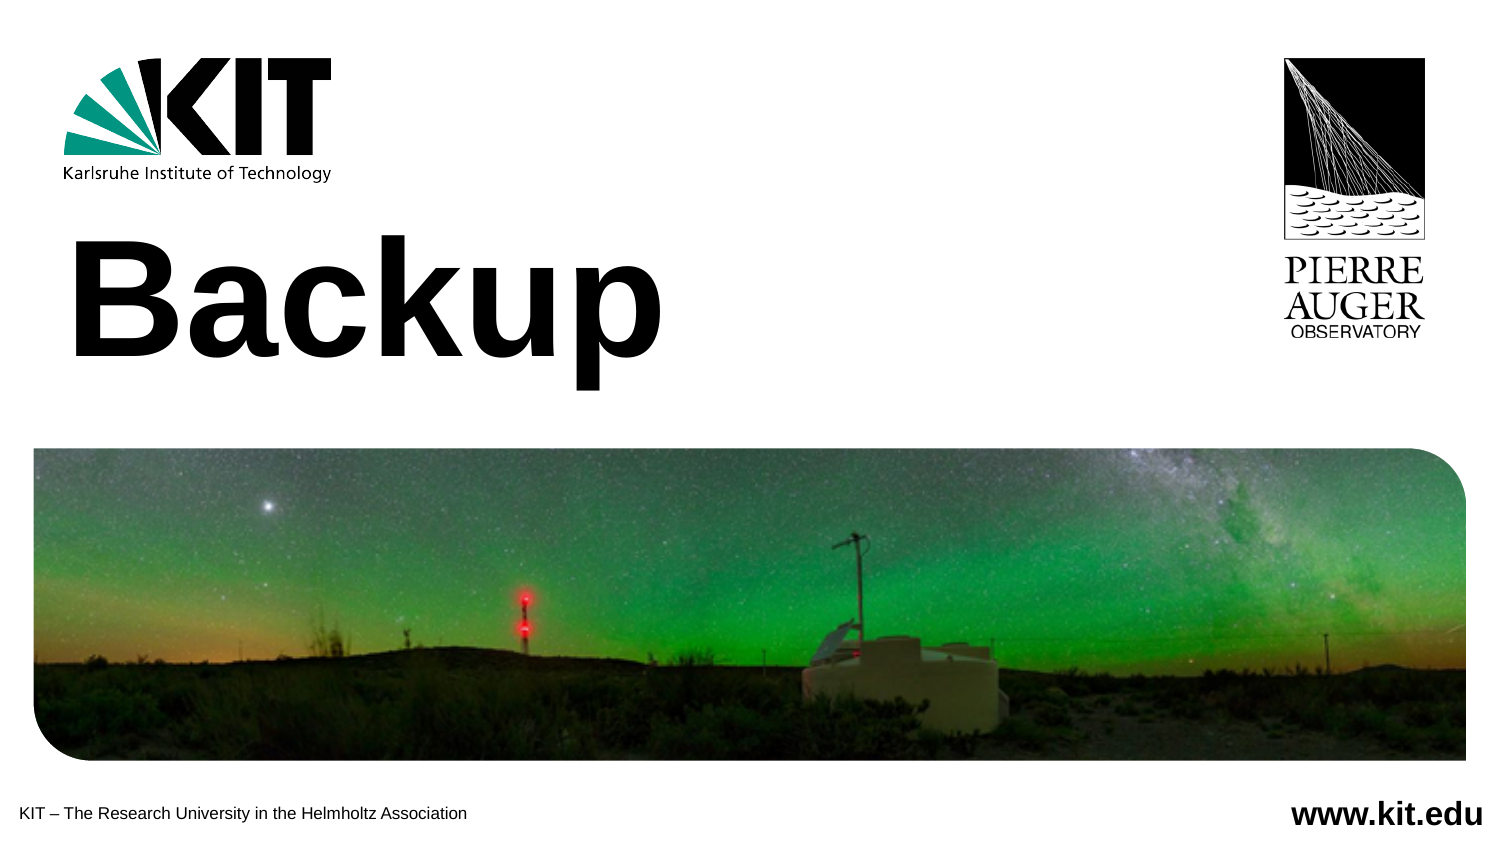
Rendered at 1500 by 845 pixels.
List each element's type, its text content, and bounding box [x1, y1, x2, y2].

picture [34, 449, 1466, 760]
list Backup [64, 212, 1276, 317]
picture [64, 58, 331, 183]
picture [1284, 58, 1425, 339]
